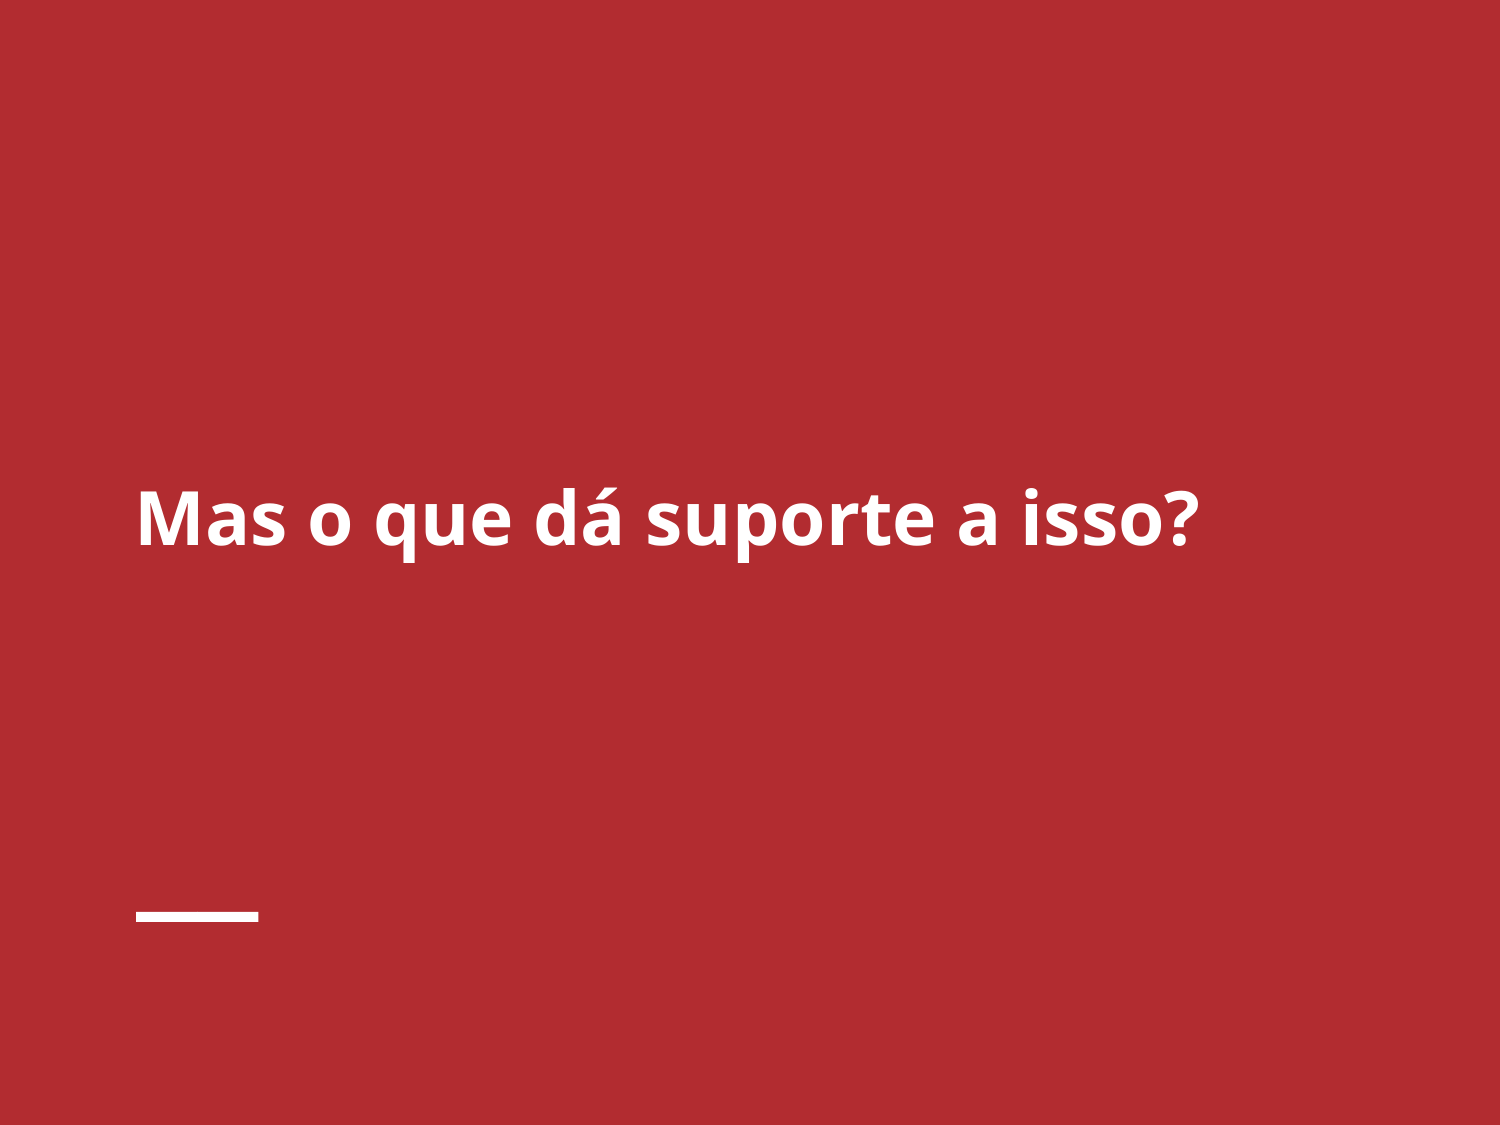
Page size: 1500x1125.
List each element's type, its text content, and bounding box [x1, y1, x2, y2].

title Mas o que dá suporte a isso? [119, 189, 1272, 842]
